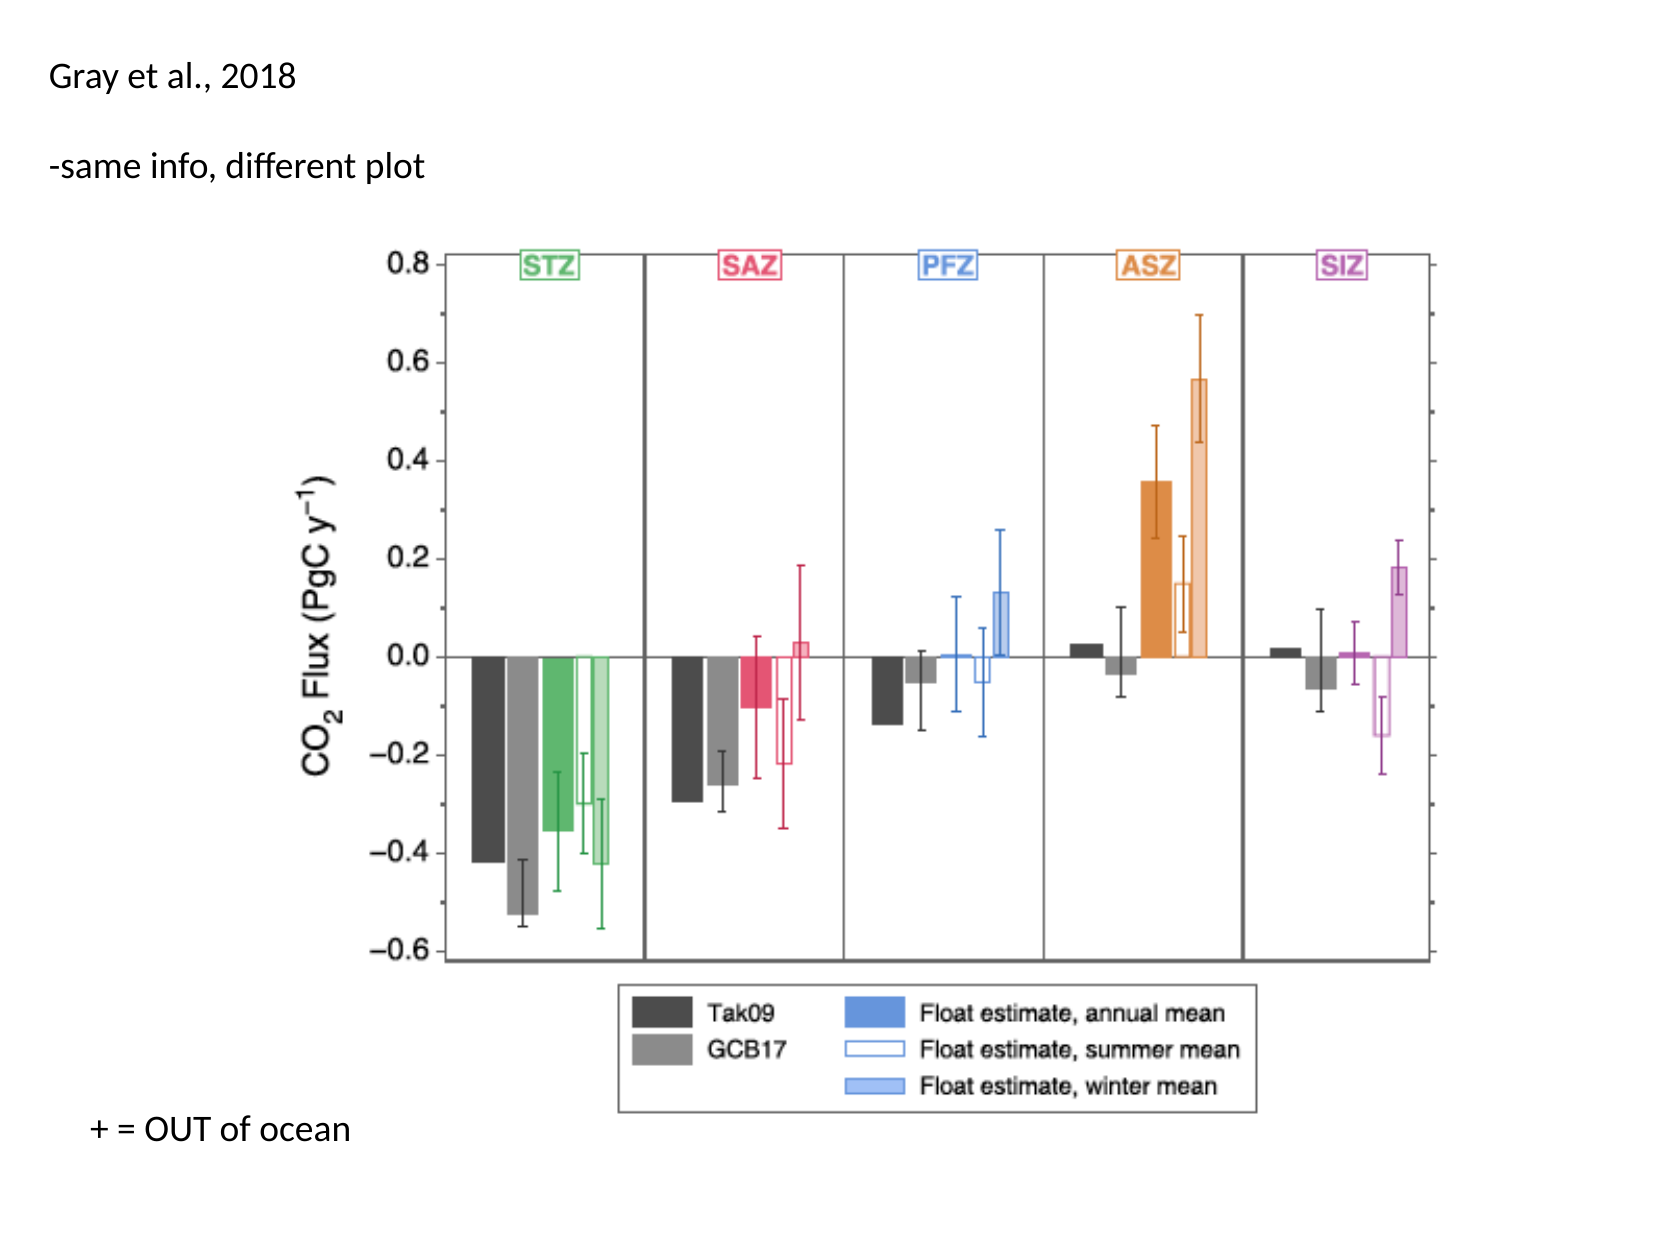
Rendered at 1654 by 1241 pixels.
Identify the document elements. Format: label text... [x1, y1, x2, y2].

picture [220, 208, 1479, 1141]
text_box + = OUT of ocean [75, 1096, 391, 1157]
text_box Gray et al., 2018 -same info, different plot [33, 43, 771, 195]
